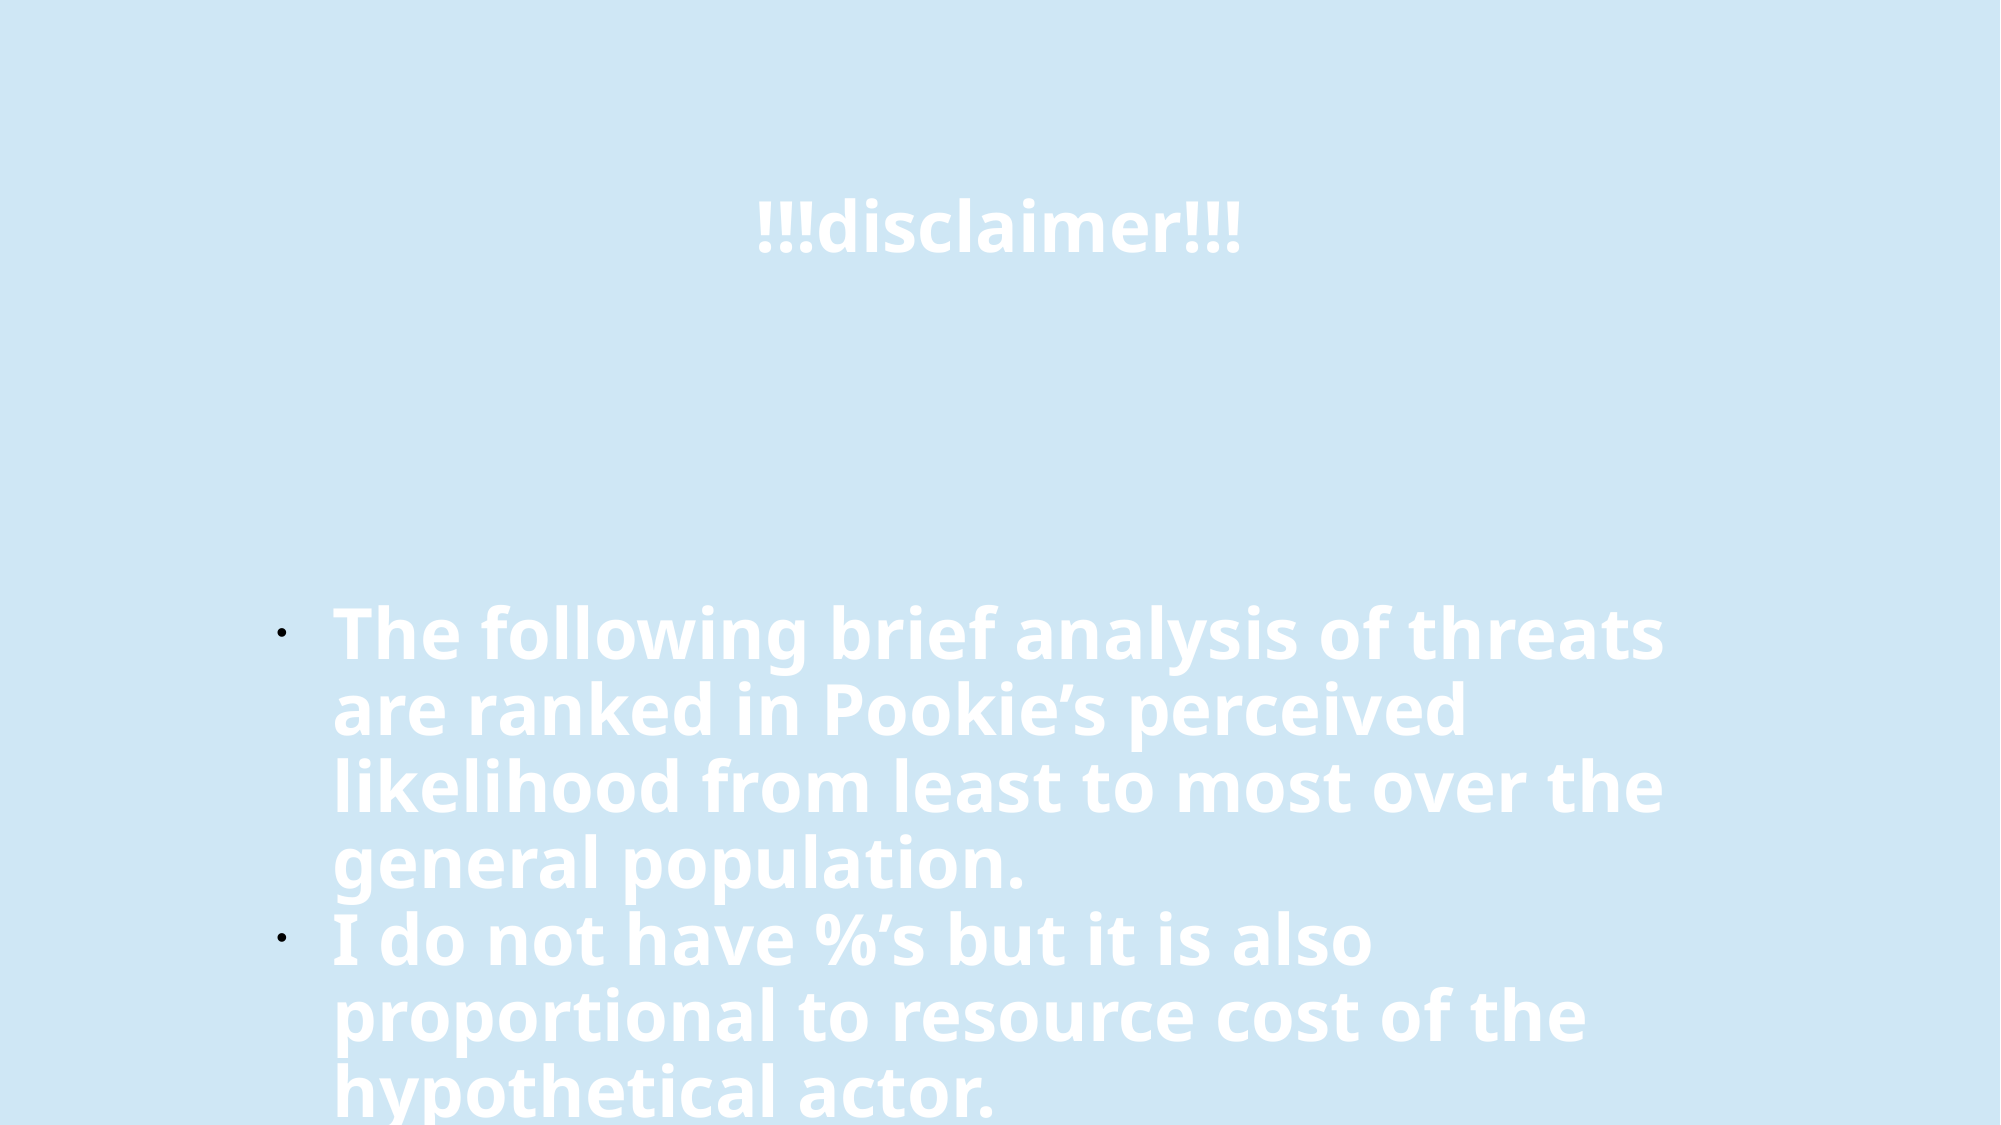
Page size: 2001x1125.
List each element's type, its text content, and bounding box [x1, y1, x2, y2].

subtitle The following brief analysis of threats are ranked in Pookie’s perceived likelihood from least to most over the general population. I do not have %’s but it is also proportional to resource cost of the hypothetical actor. Just treat this whole talk as pure conjecture. [261, 590, 1739, 863]
title !!!disclaimer!!! [261, 184, 1739, 576]
